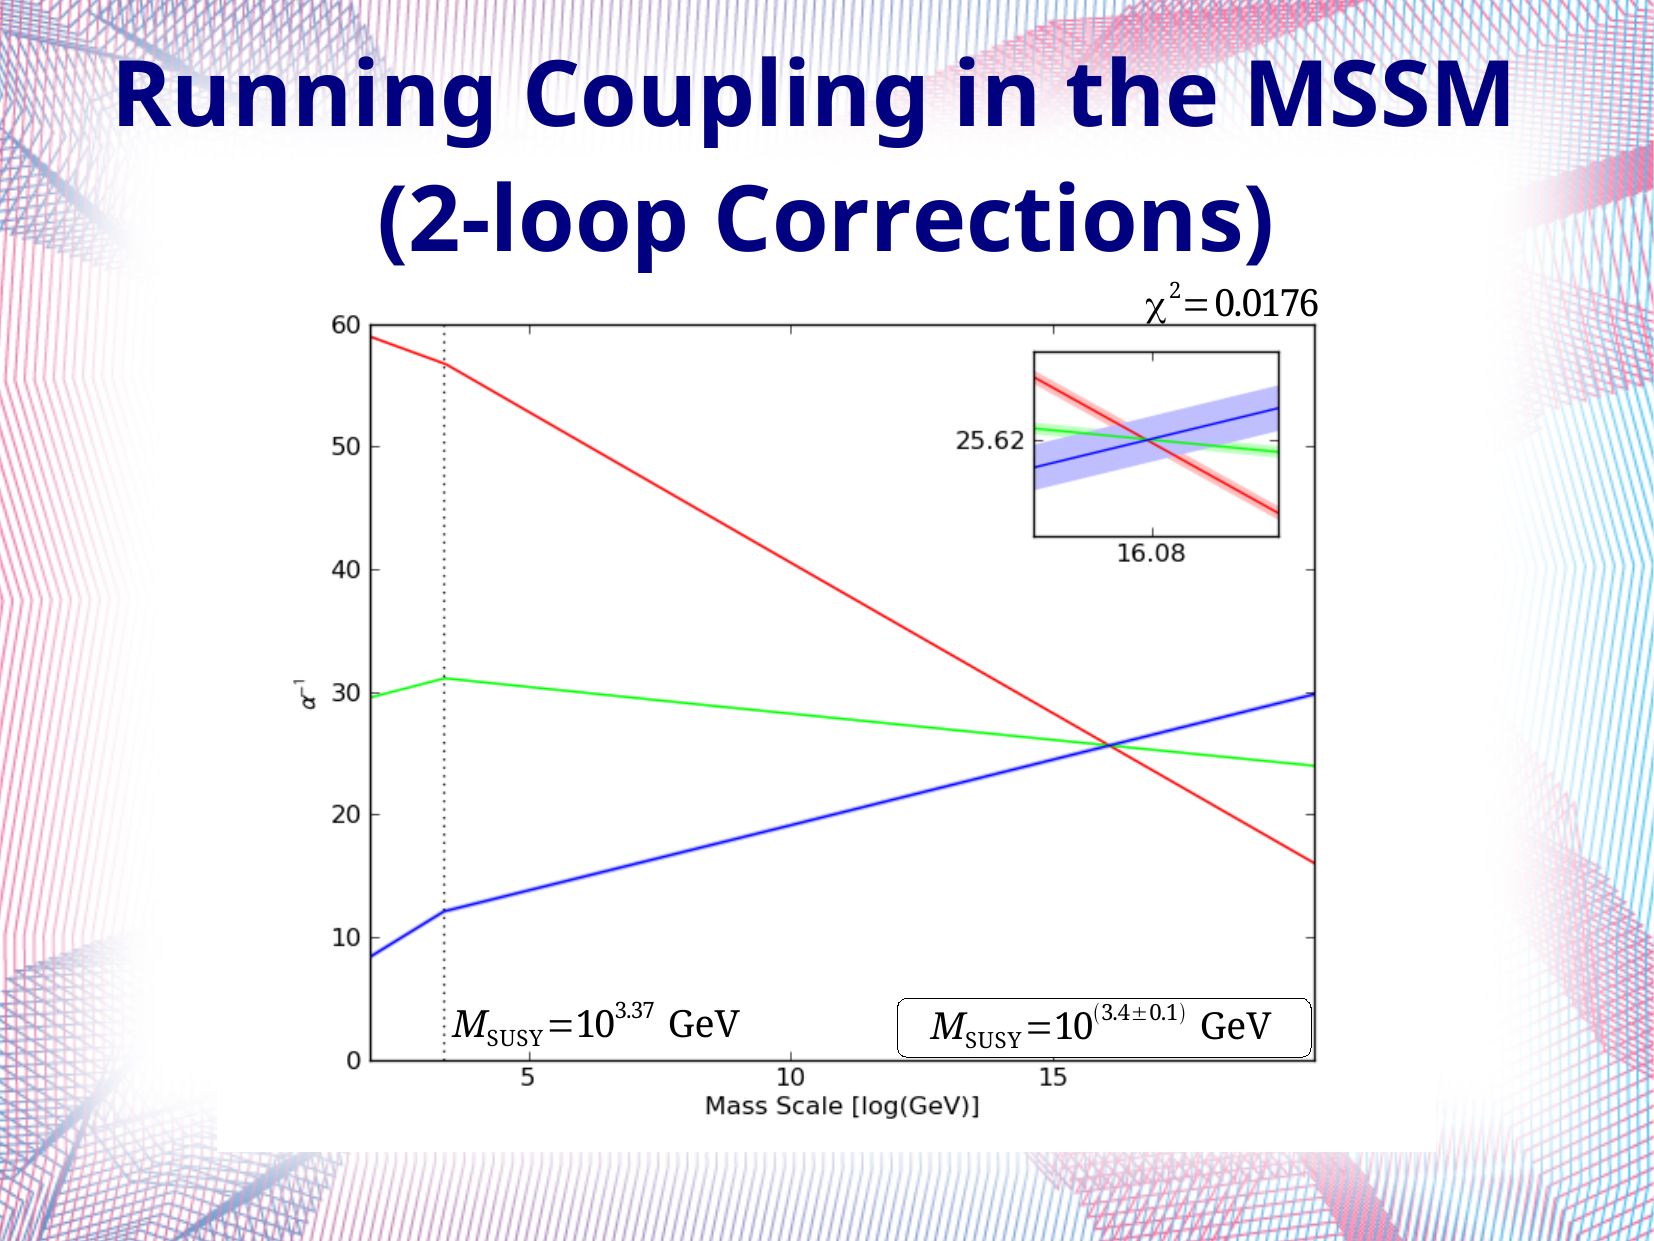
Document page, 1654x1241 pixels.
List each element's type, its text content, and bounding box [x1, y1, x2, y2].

title Running Coupling in the MSSM (2-loop Corrections) [82, 50, 1571, 256]
text_box [897, 998, 1312, 1058]
chart [442, 998, 745, 1053]
chart [921, 1000, 1276, 1056]
chart [1139, 277, 1323, 329]
picture [0, 0, 1654, 1241]
